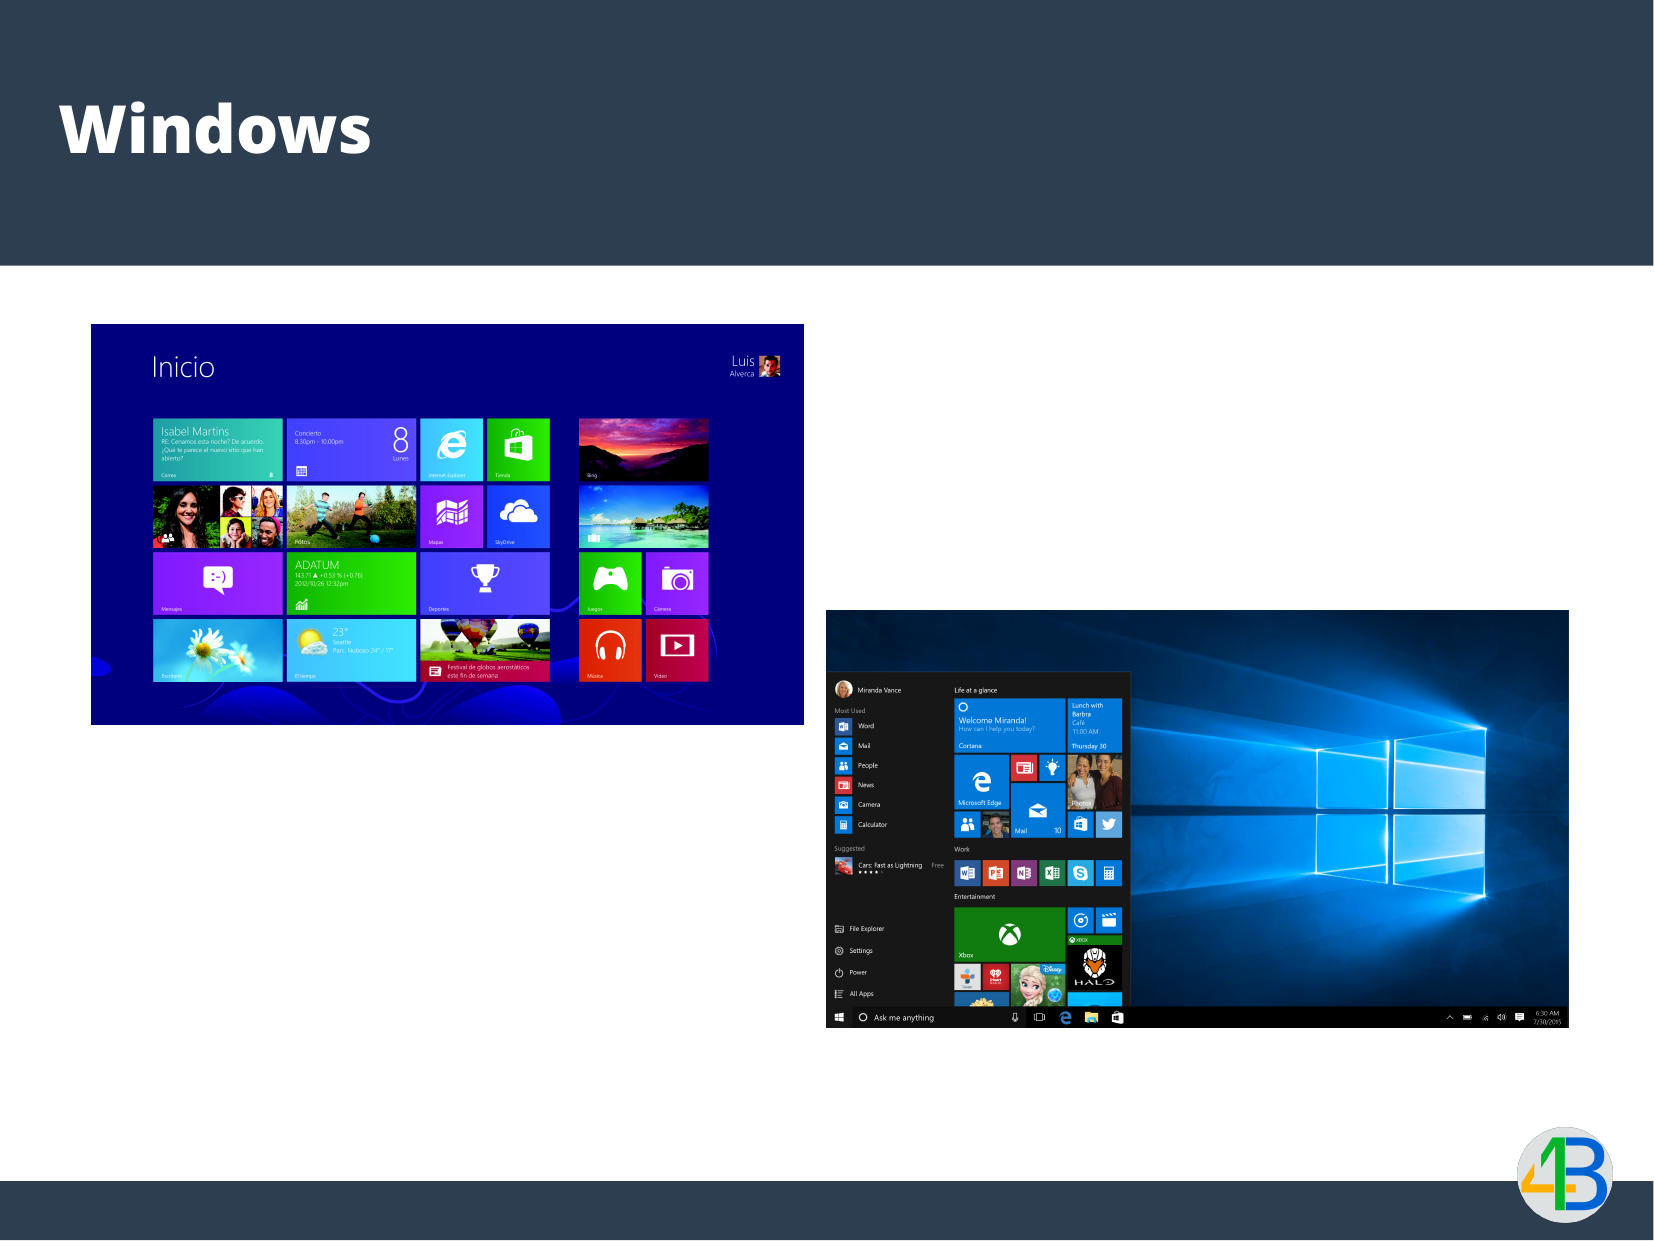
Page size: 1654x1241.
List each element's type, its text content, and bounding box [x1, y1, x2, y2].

picture [826, 610, 1569, 1028]
picture [91, 324, 804, 725]
title Windows [59, 49, 1595, 207]
picture [1517, 1127, 1613, 1223]
